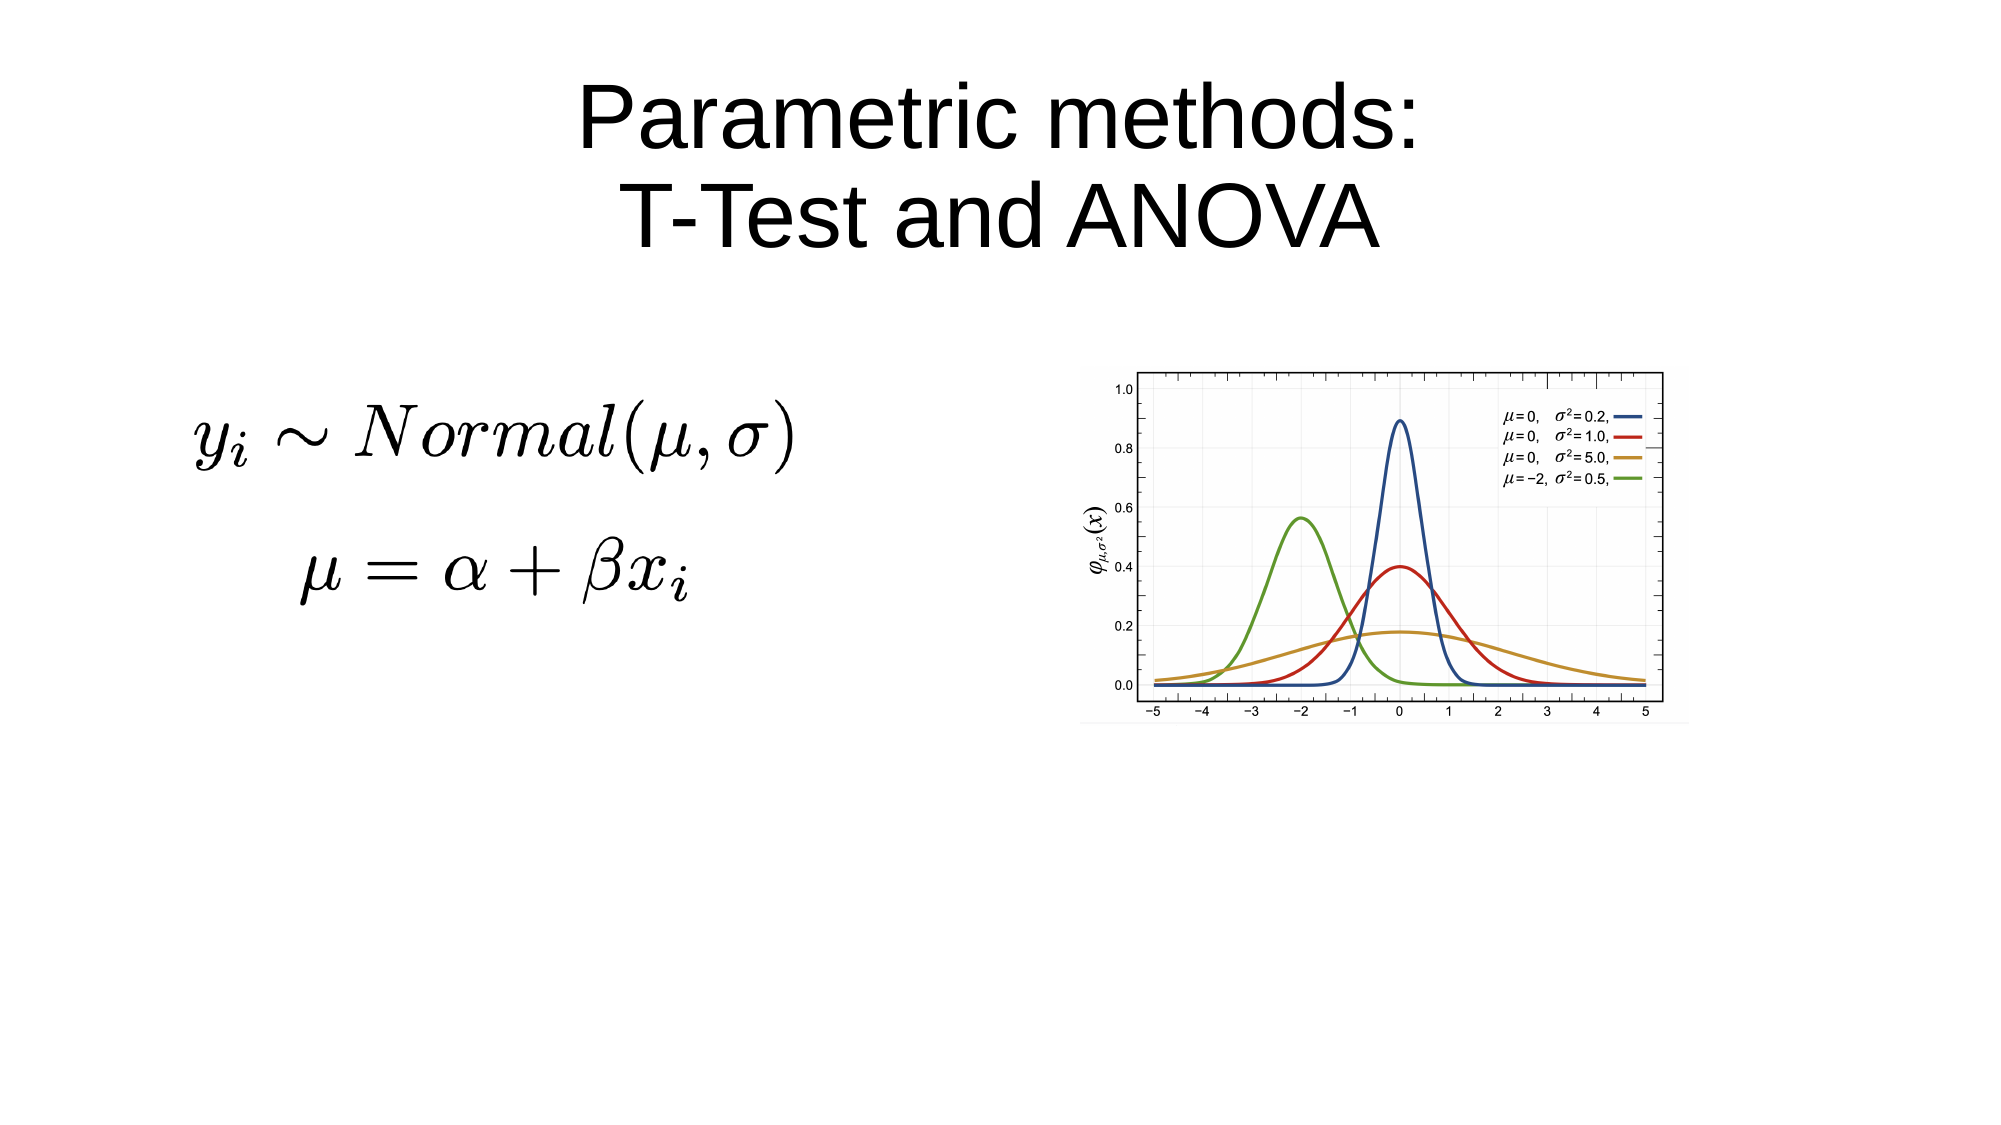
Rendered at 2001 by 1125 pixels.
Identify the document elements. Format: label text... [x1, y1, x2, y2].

picture [156, 366, 865, 709]
picture [1080, 366, 1689, 726]
title Parametric methods: T-Test and ANOVA [137, 59, 1863, 278]
